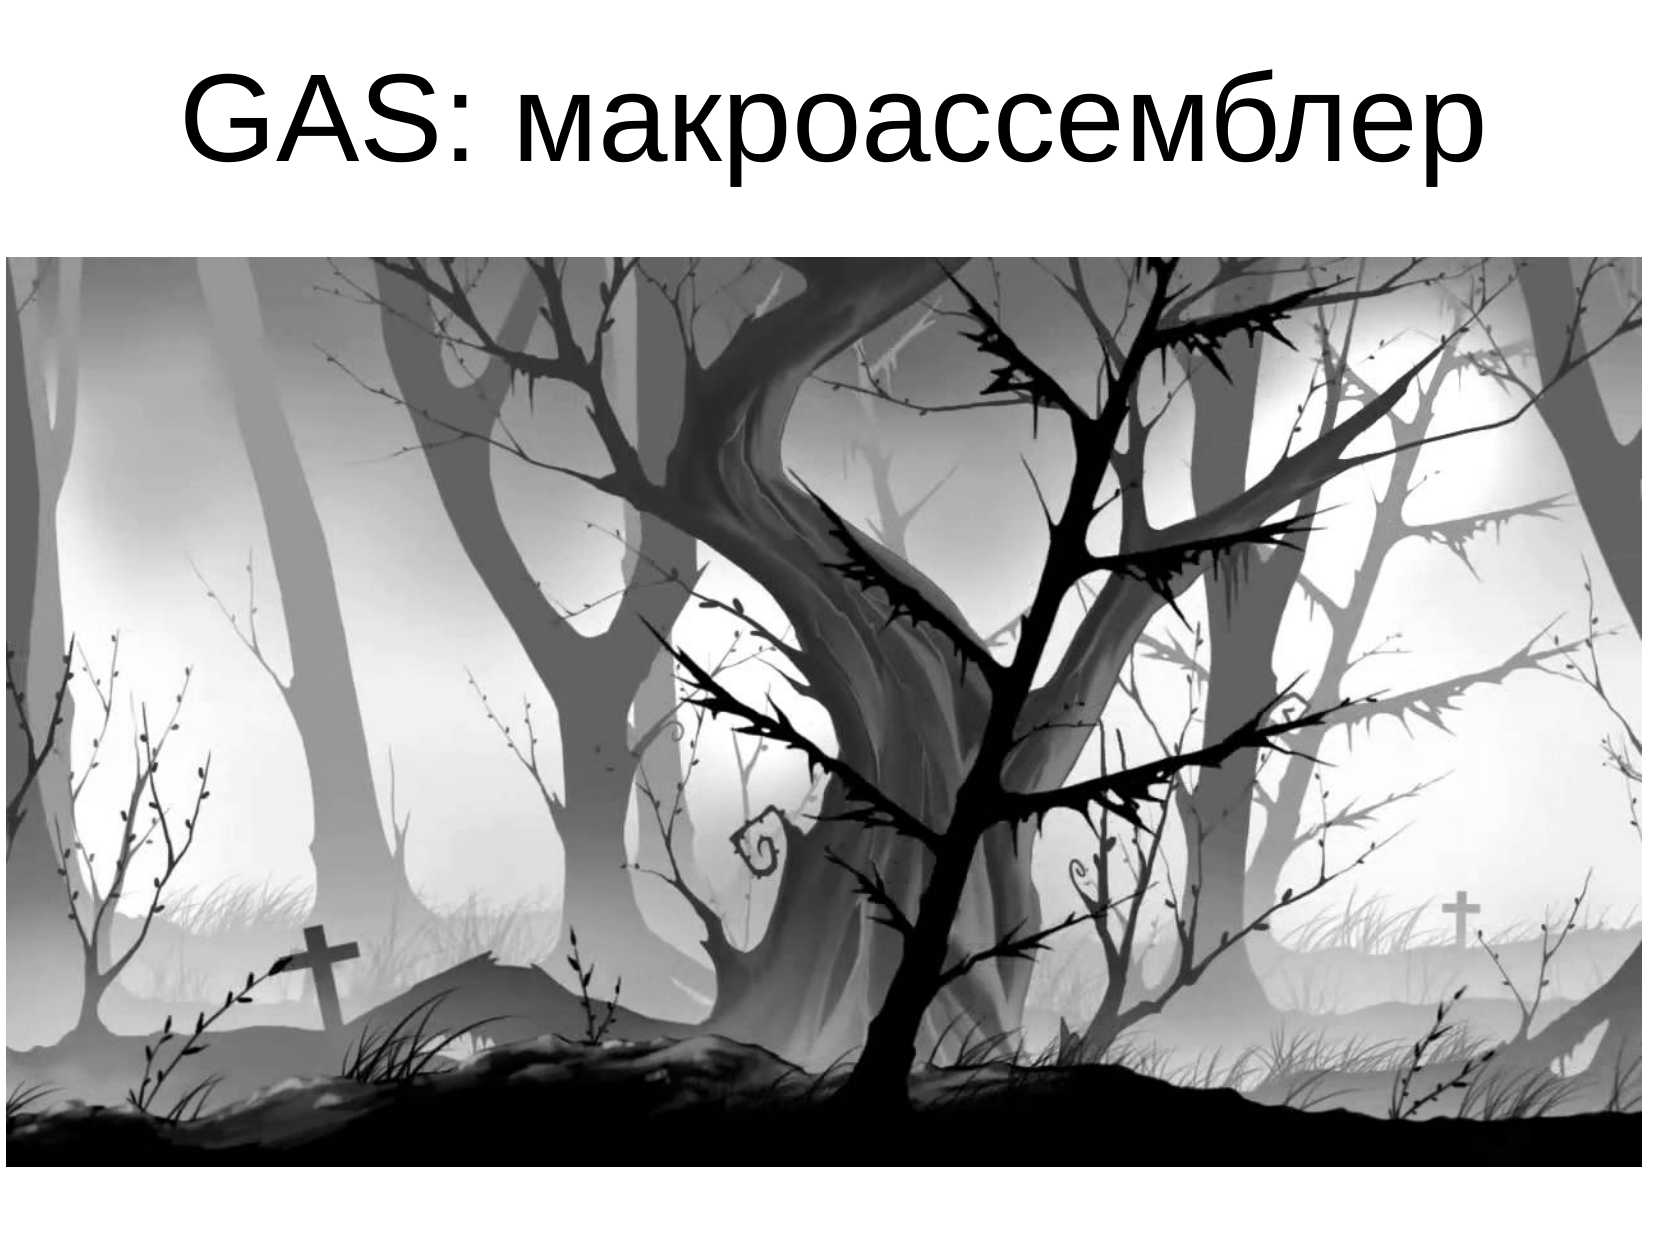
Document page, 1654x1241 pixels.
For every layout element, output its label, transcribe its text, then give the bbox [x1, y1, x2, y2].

title GAS: макроассемблер [90, 30, 1579, 208]
picture [6, 257, 1642, 1167]
